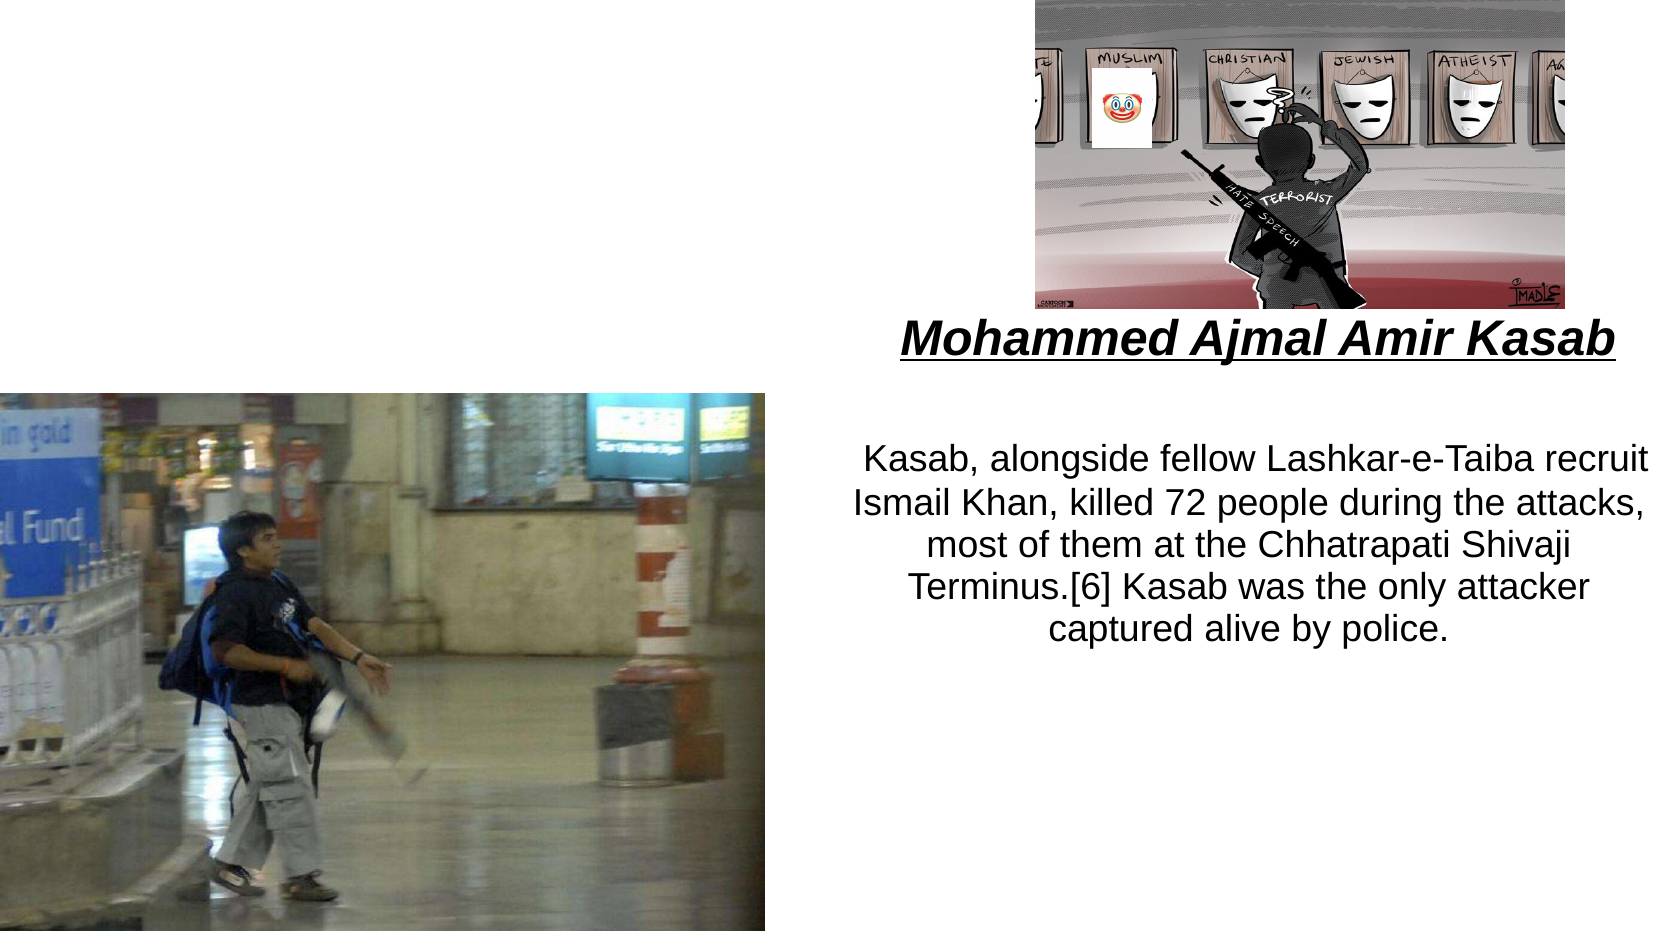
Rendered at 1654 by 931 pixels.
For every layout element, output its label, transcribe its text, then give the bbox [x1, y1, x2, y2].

subtitle Mohammed Ajmal Amir Kasab Kasab, alongside fellow Lashkar-e-Taiba recruit Ismail Khan, killed 72 people during the attacks, most of them at the Chhatrapati Shivaji Terminus.[6] Kasab was the only attacker captured alive by police. [844, 177, 1654, 768]
picture [0, 393, 765, 931]
picture [1035, 0, 1565, 309]
